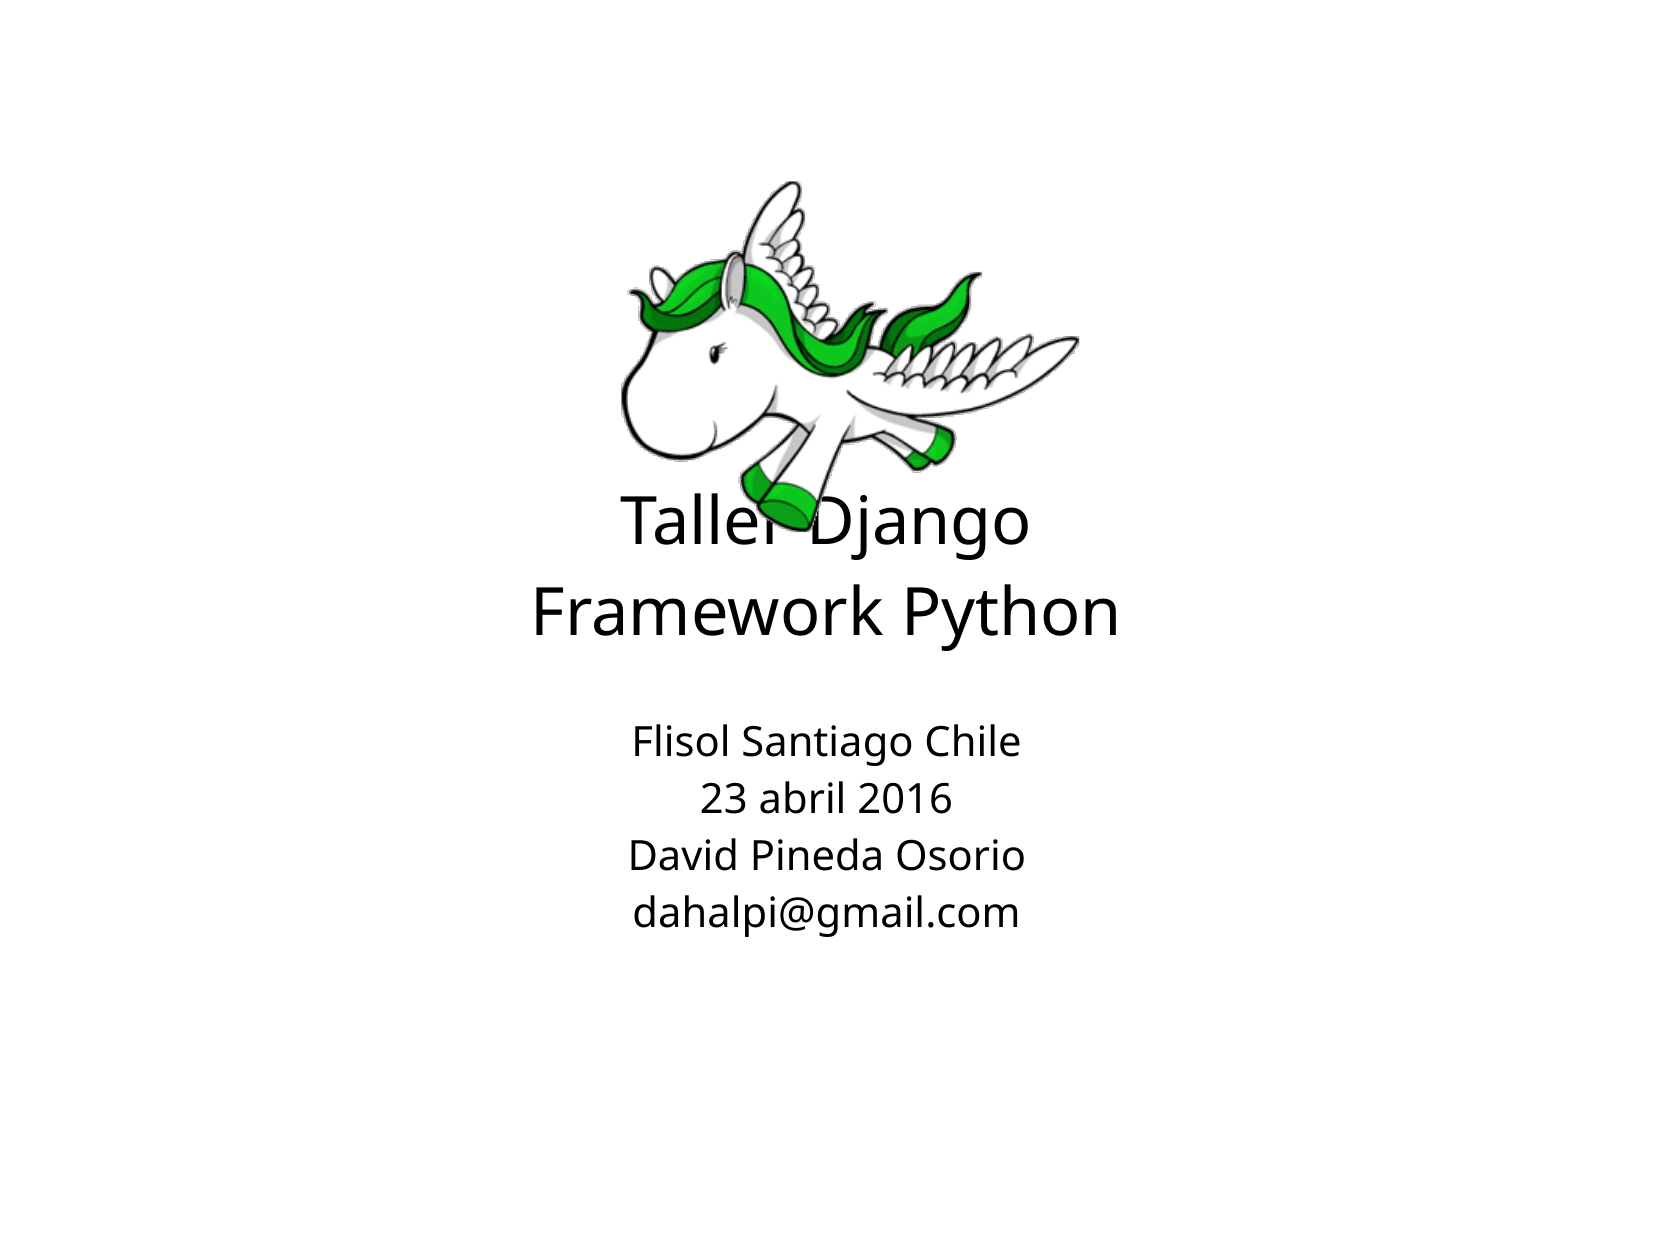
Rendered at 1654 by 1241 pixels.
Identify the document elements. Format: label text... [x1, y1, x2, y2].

subtitle Taller Django Framework Python Flisol Santiago Chile 23 abril 2016 David Pineda Osorio dahalpi@gmail.com [82, 226, 1571, 1187]
picture [545, 163, 1156, 555]
